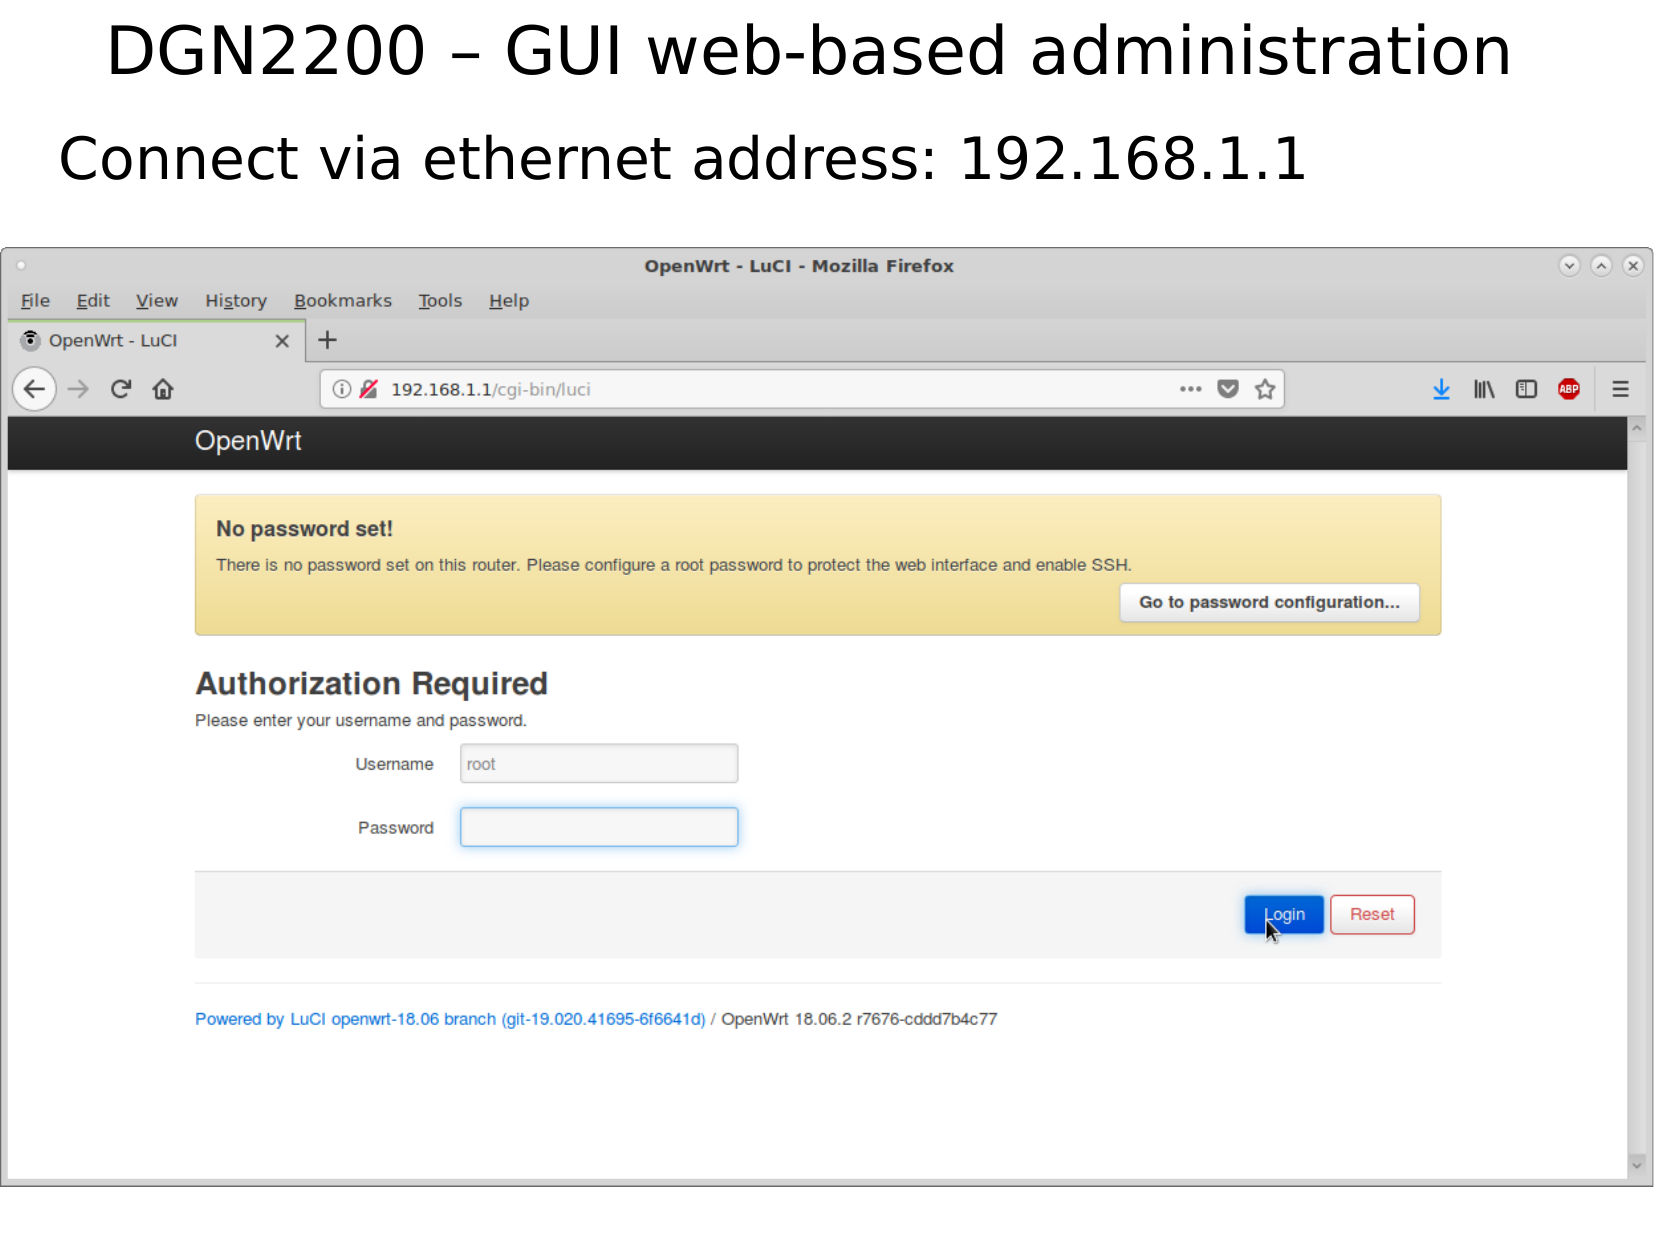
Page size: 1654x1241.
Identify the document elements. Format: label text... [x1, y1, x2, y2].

picture [0, 247, 1654, 1187]
text_box Connect via ethernet address: 192.168.1.1 [59, 106, 1548, 213]
title DGN2200 – GUI web-based administration [0, 0, 1642, 104]
